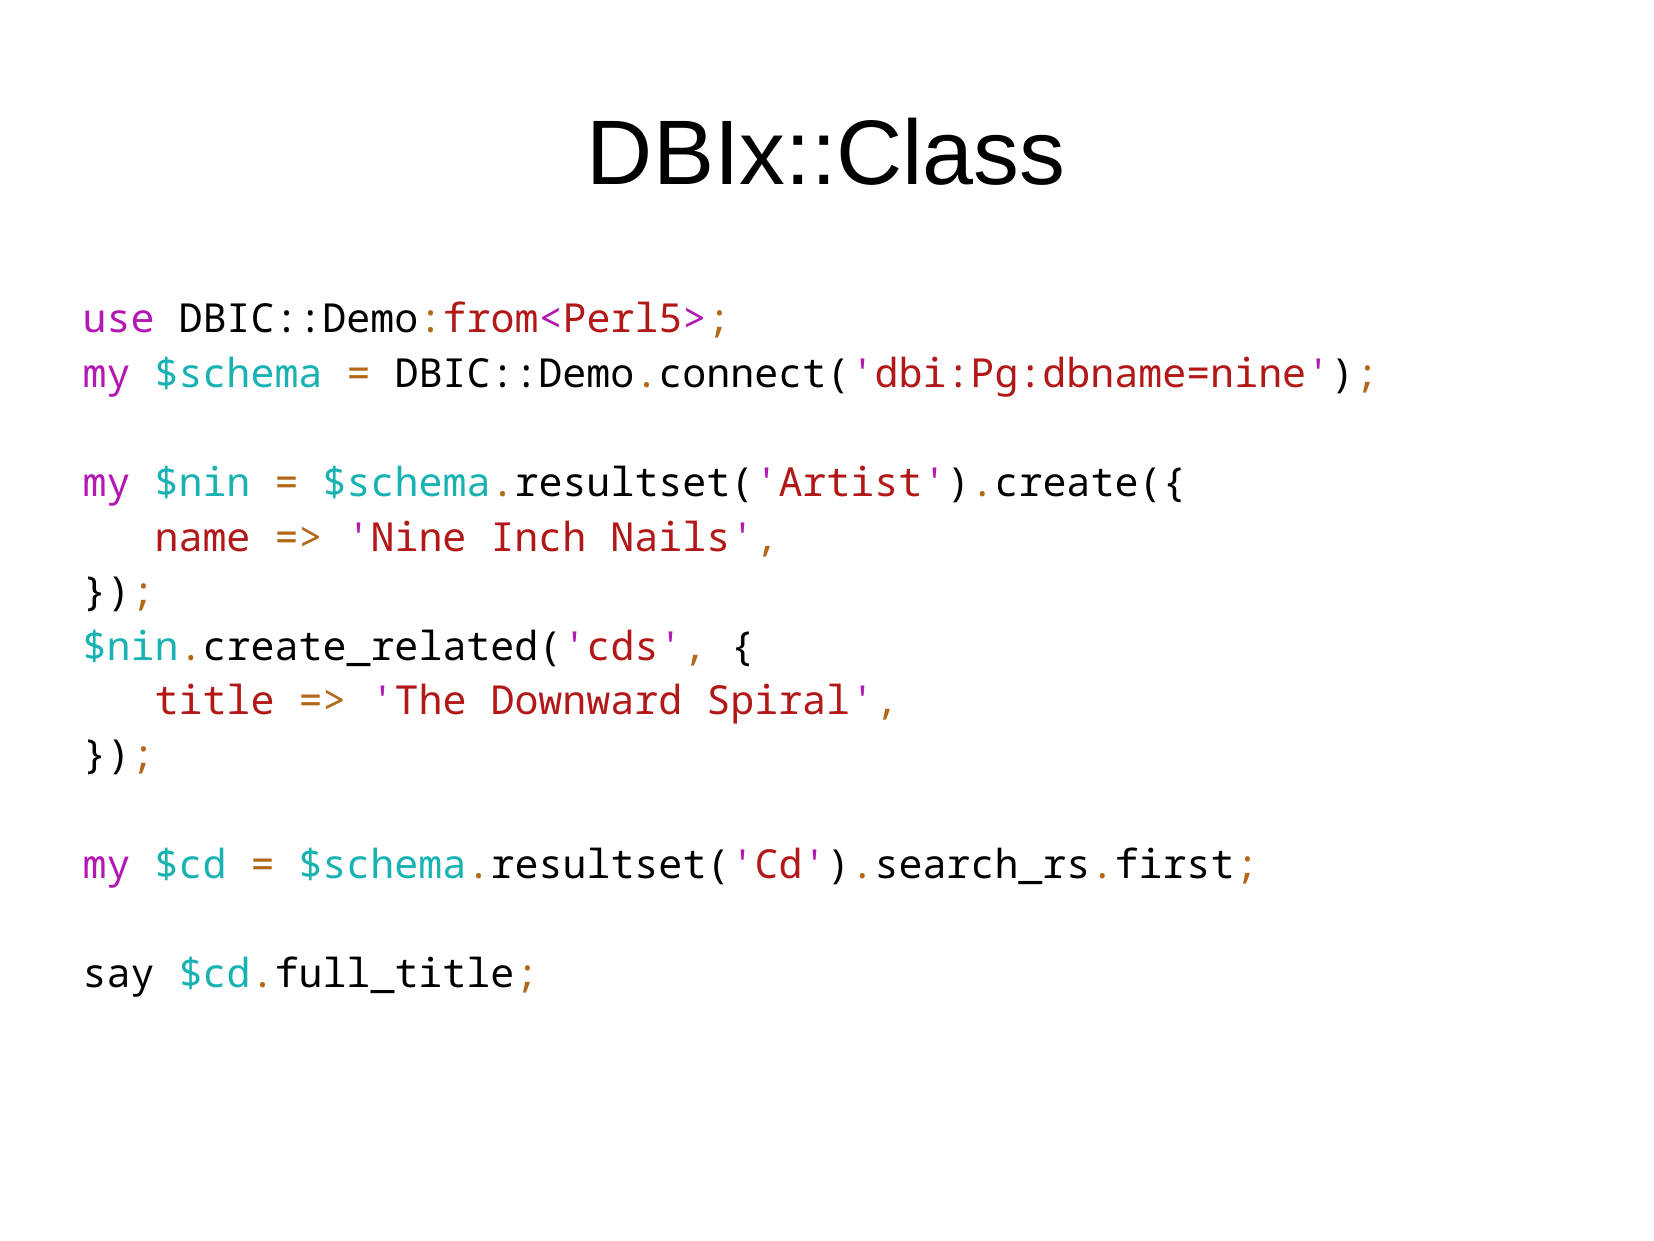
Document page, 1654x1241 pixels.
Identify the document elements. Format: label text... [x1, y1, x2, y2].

title DBIx::Class [82, 49, 1571, 257]
list use DBIC::Demo:from<Perl5>; my $schema = DBIC::Demo.connect('dbi:Pg:dbname=nine'); my $nin = $schema.resultset('Artist').create({ name => 'Nine Inch Nails', }); $nin.create_related('cds', { title => 'The Downward Spiral', }); my $cd = $schema.resultset('Cd').search_rs.first; say $cd.full_title; [82, 290, 1571, 1010]
